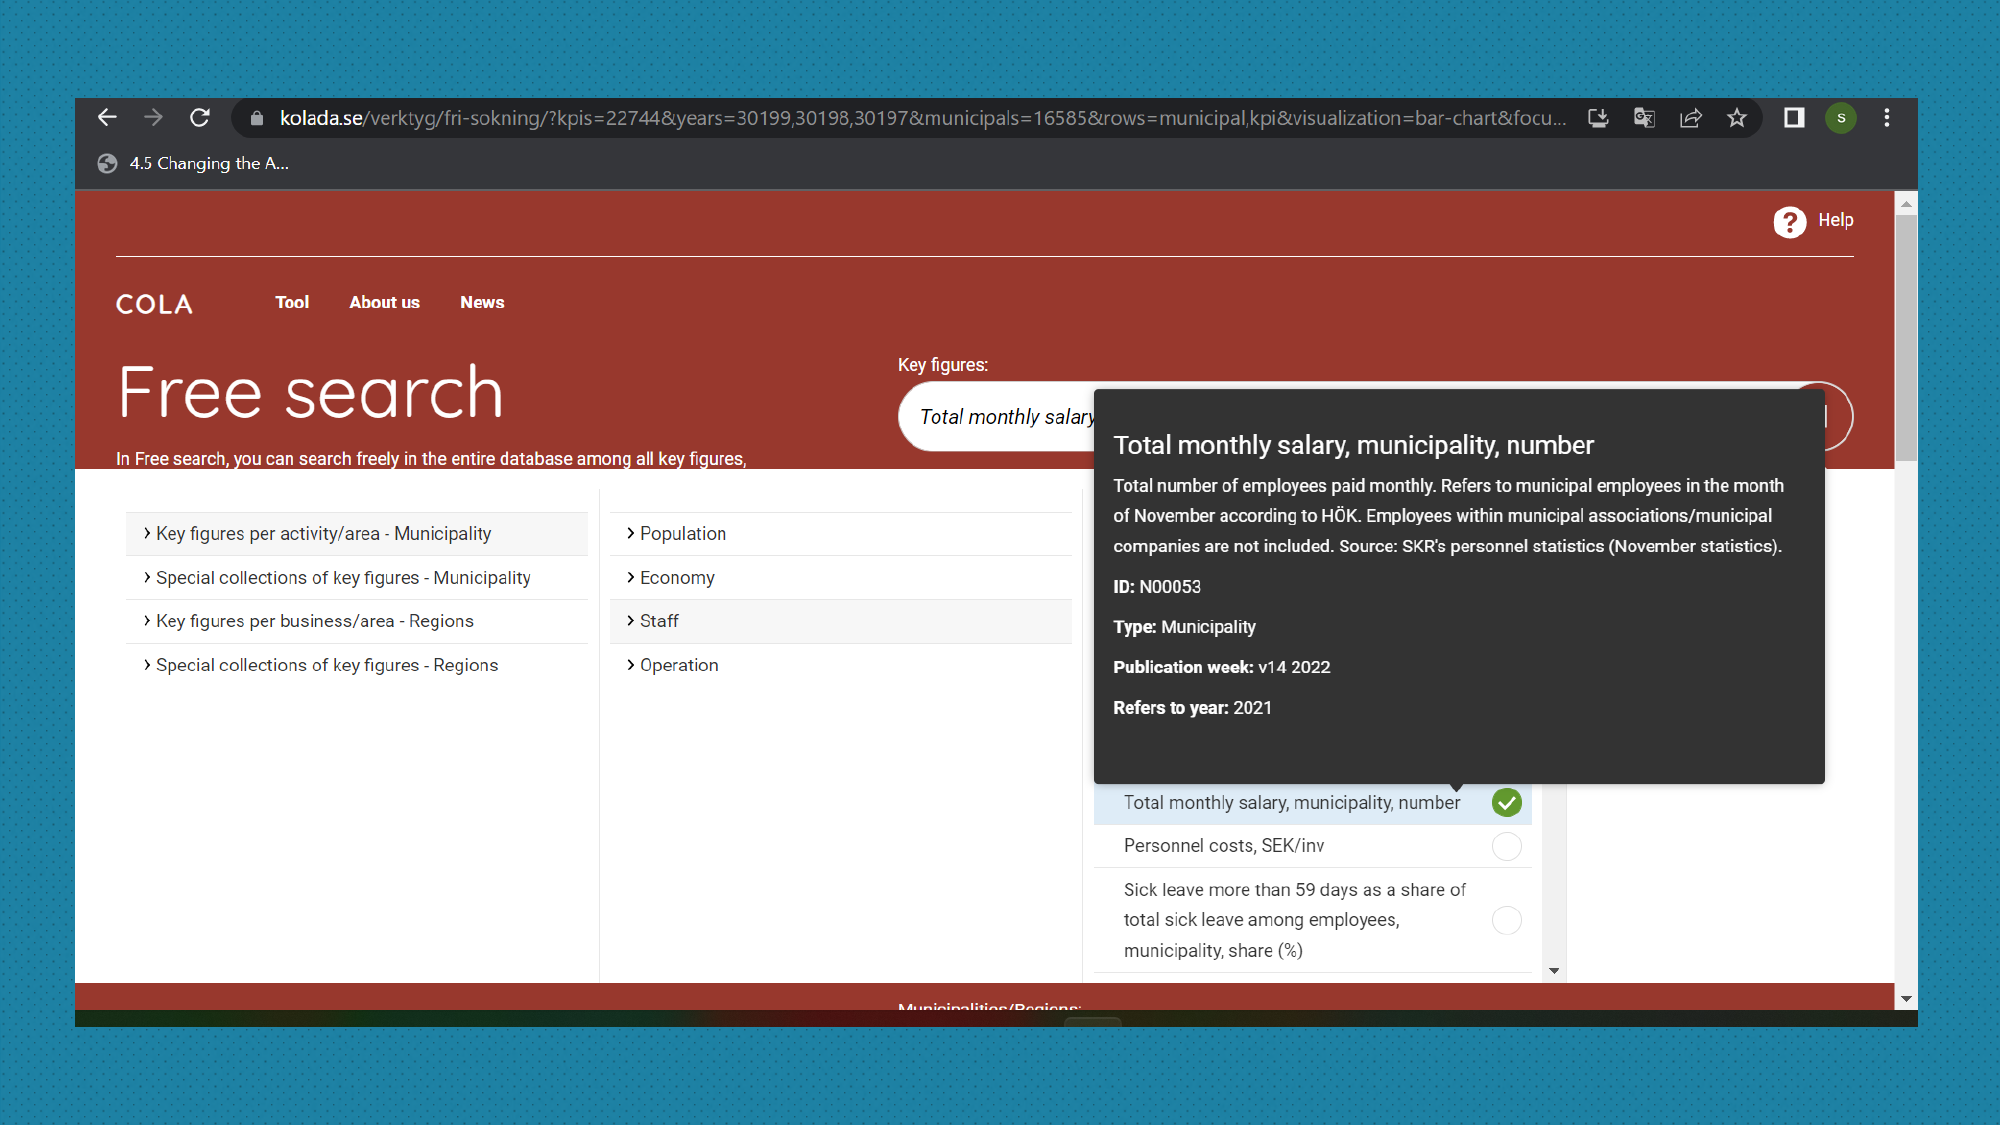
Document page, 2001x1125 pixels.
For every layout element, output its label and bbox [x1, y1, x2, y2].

picture [75, 98, 1918, 1027]
text_box [0, 0, 2000, 1125]
